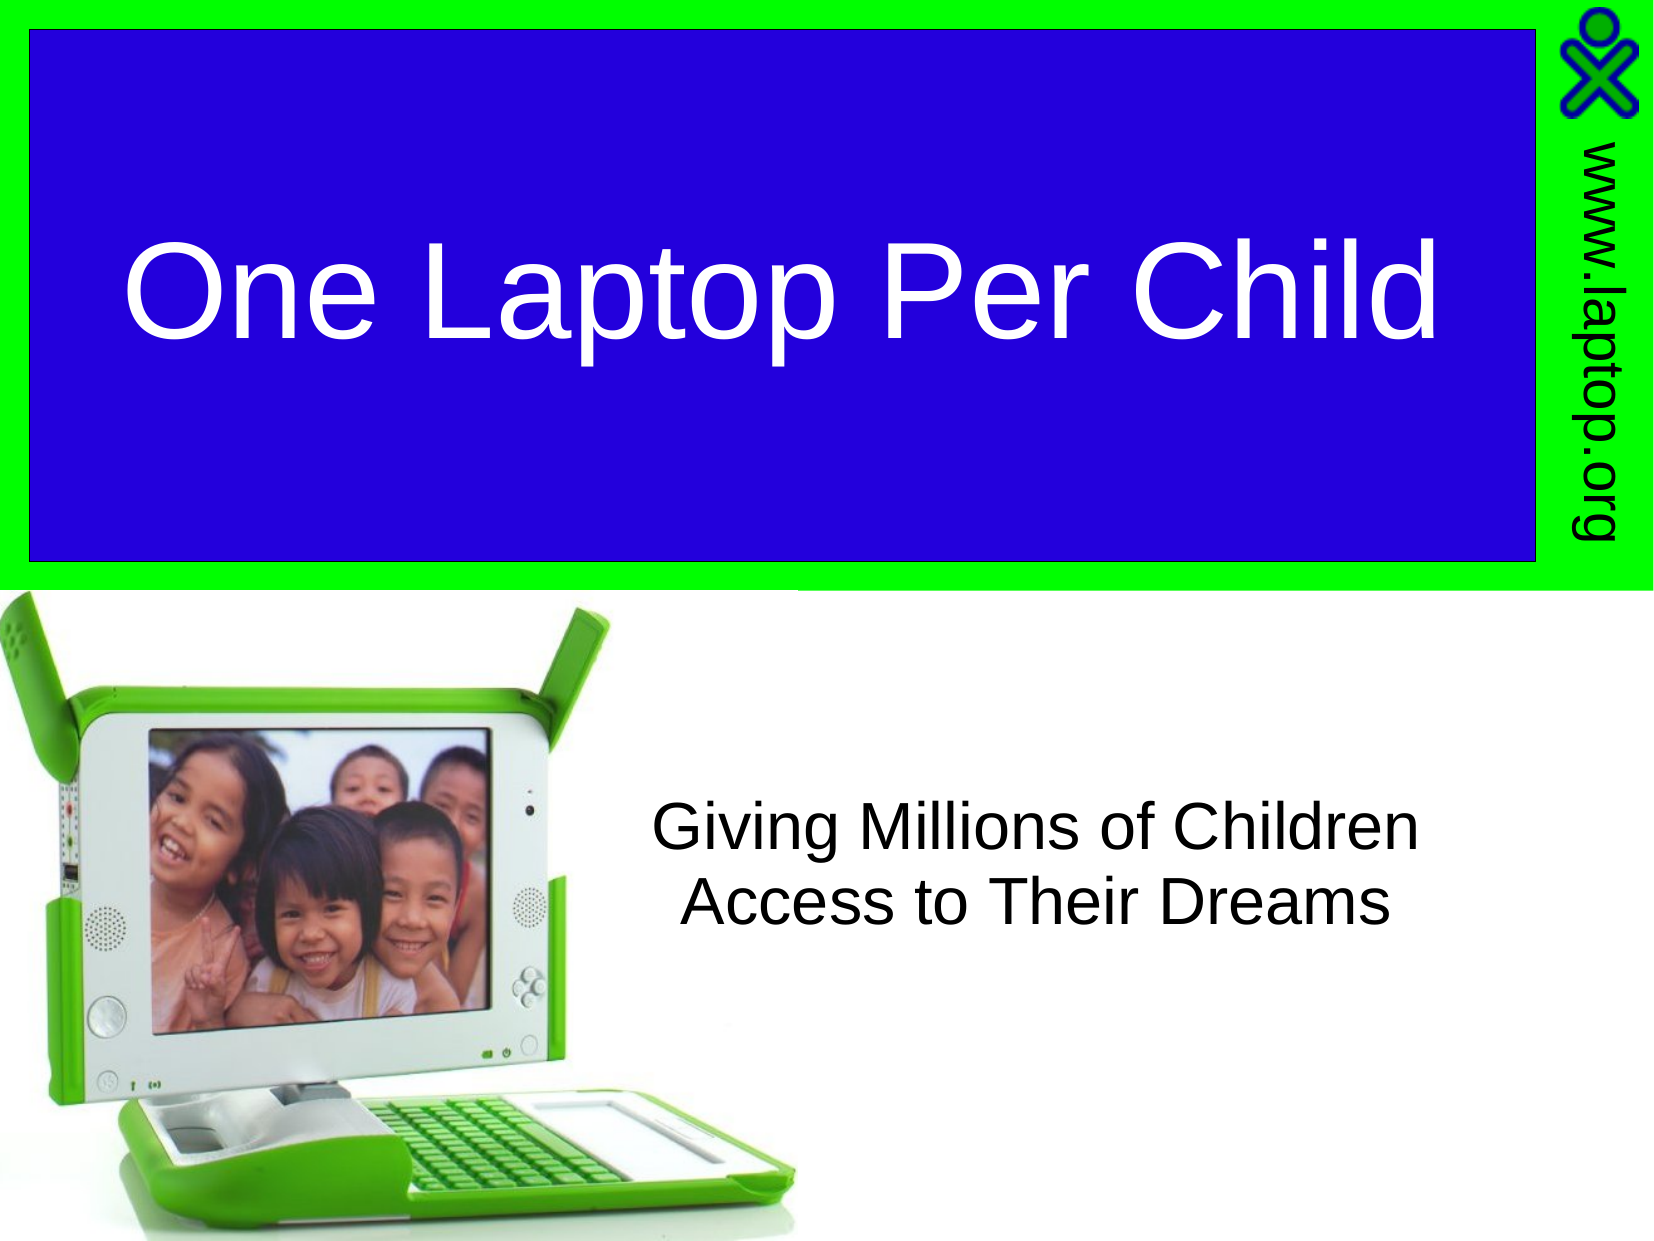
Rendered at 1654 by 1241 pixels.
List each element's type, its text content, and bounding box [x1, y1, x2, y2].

subtitle Giving Millions of Children Access to Their Dreams [501, 620, 1571, 1109]
picture [0, 590, 798, 1241]
title One Laptop Per Child [59, 49, 1506, 532]
picture [1559, 7, 1639, 119]
